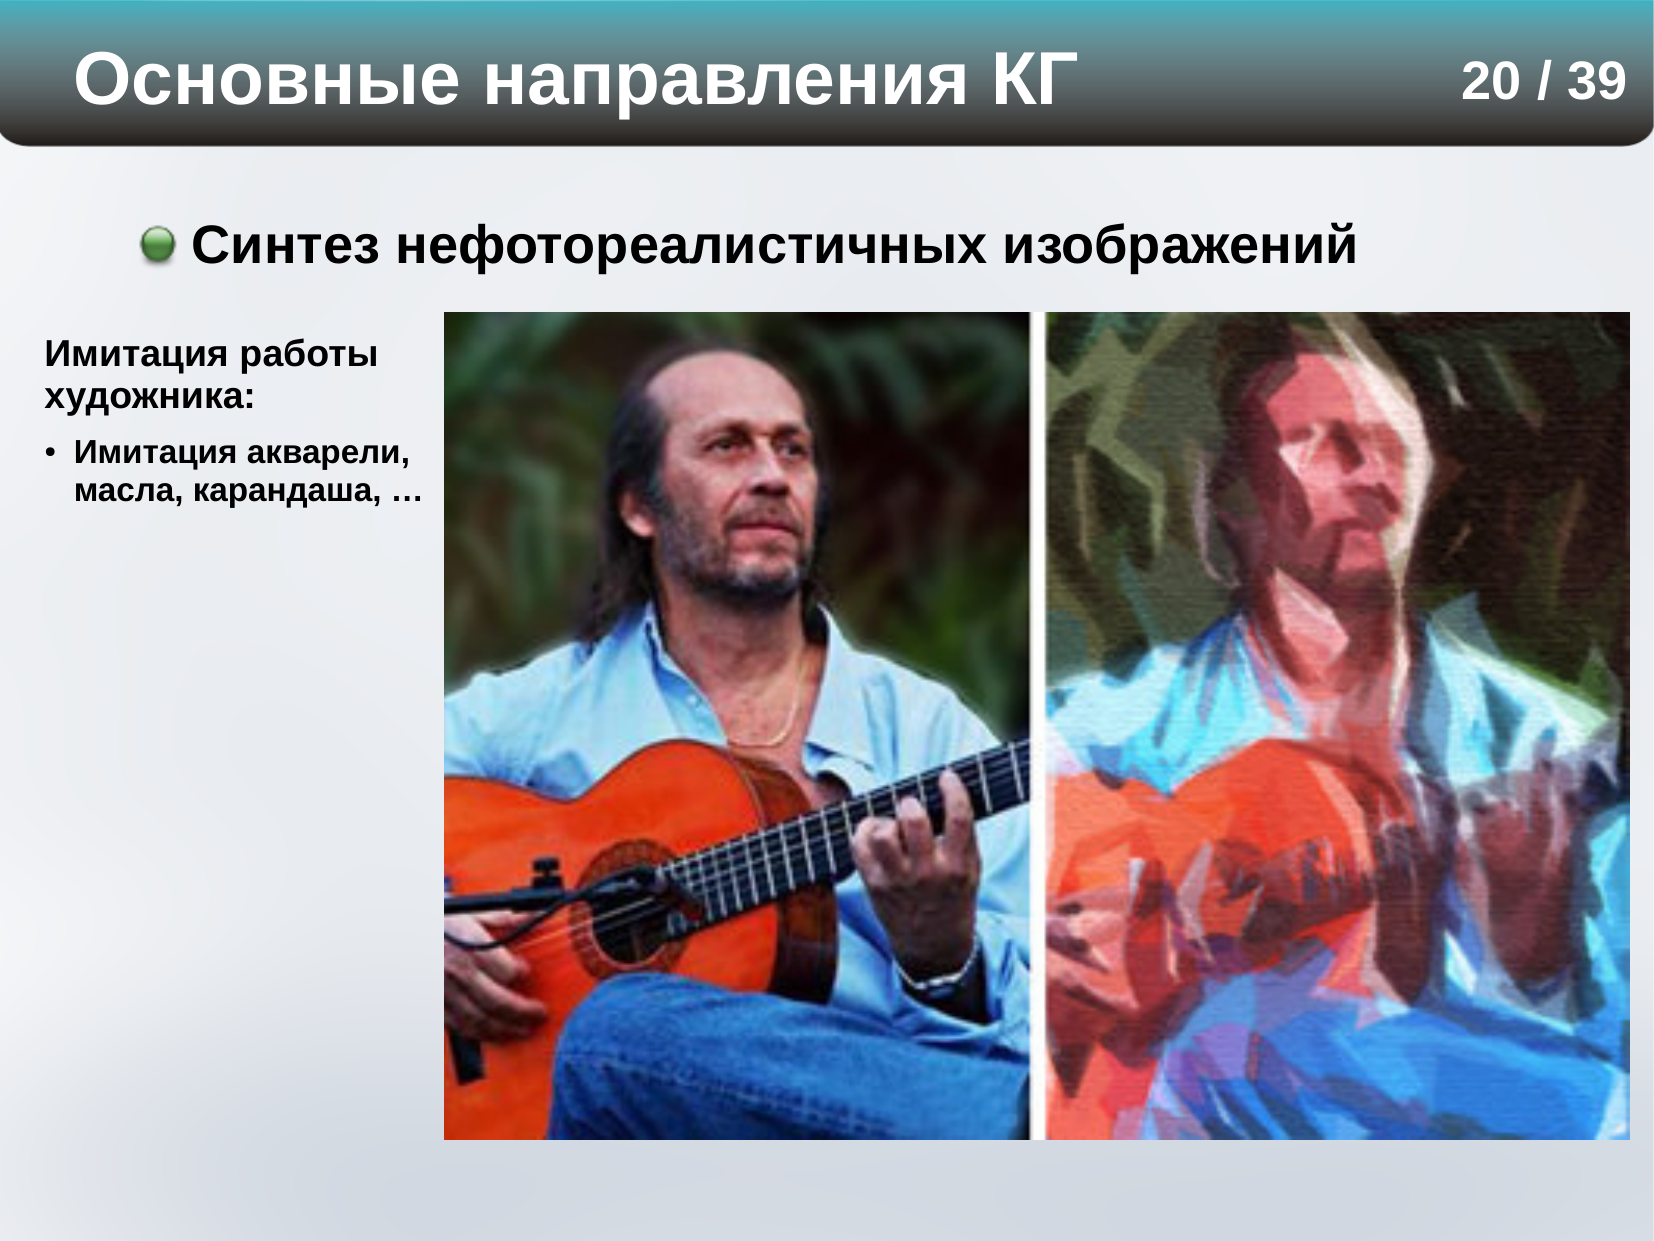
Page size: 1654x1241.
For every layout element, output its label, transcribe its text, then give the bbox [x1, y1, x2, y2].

text_box Основные направления КГ [59, 29, 1329, 129]
text_box <номер> / 39 [1446, 42, 1654, 179]
text_box Синтез нефотореалистичных изображений [118, 206, 1536, 283]
text_box Имитация работы художника: Имитация акварели, масла, карандаша, … [29, 324, 443, 516]
picture [0, 0, 1654, 1241]
